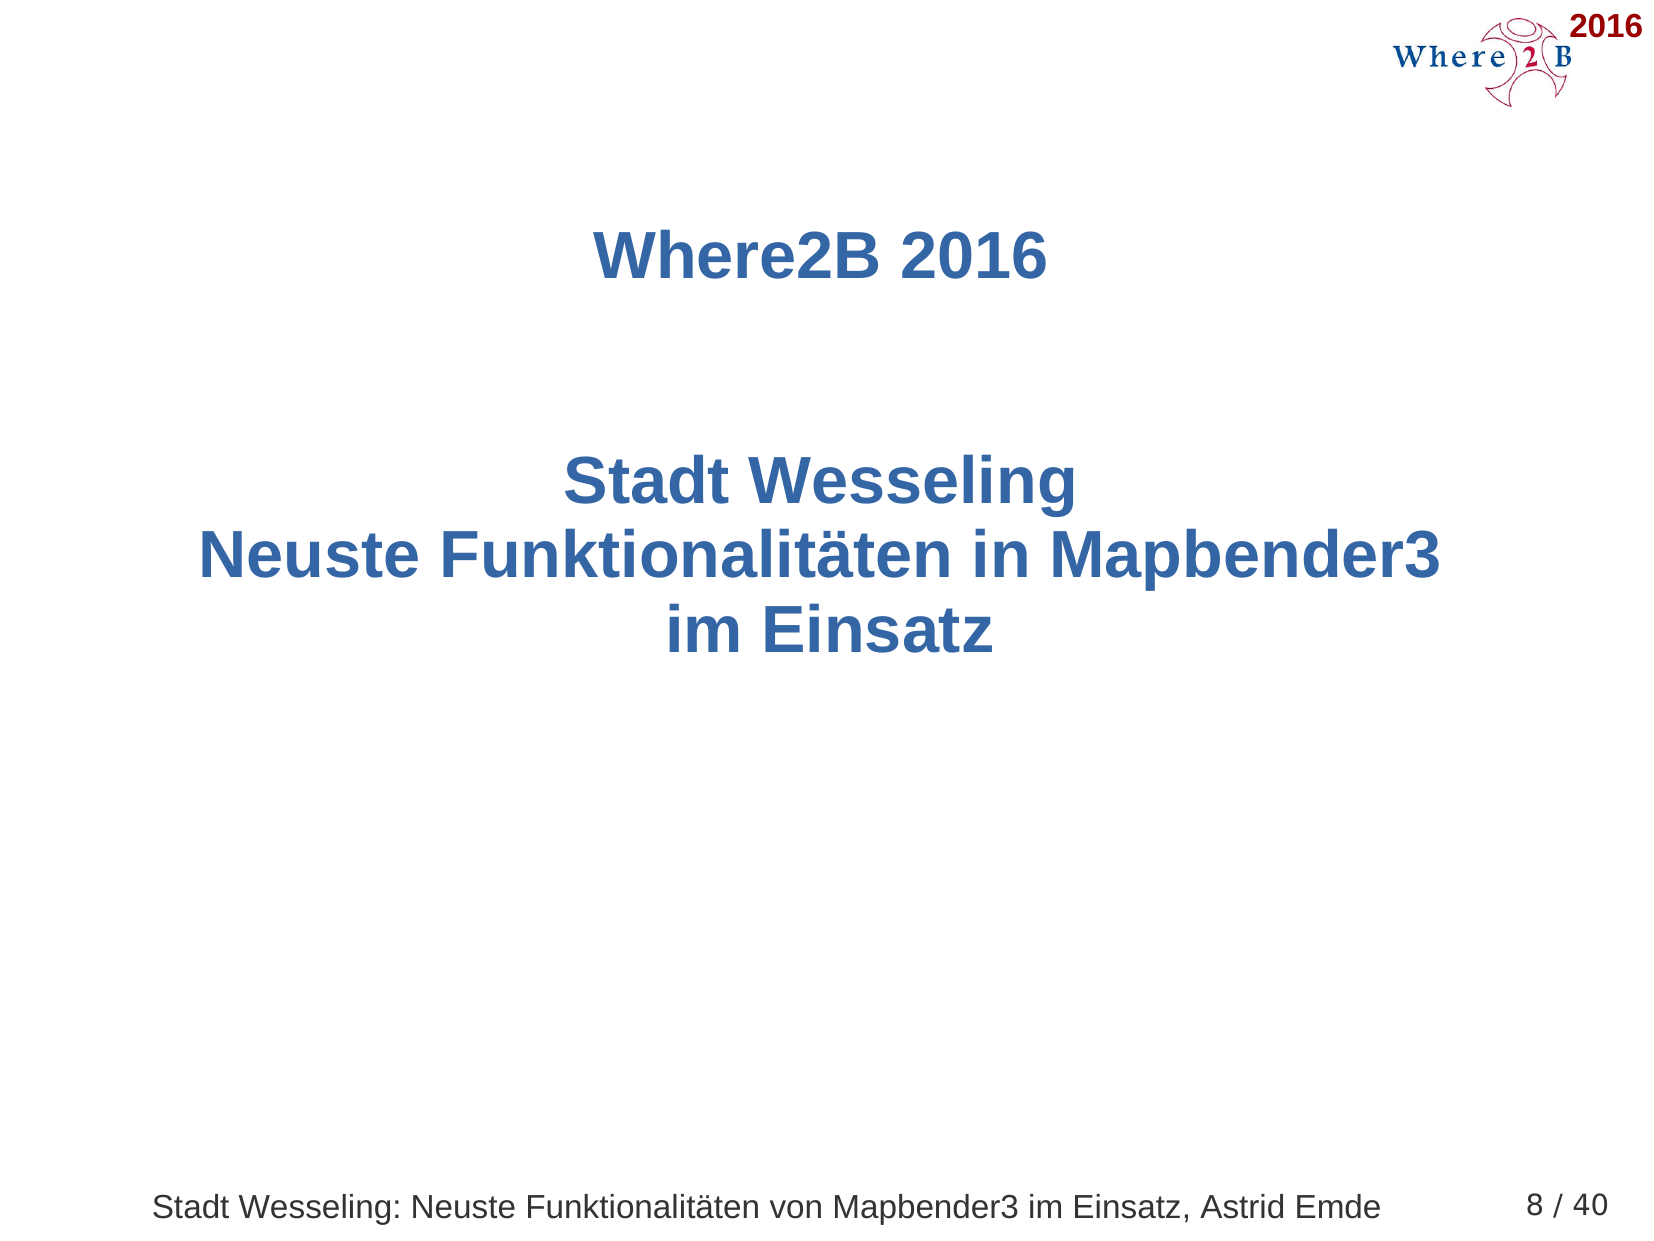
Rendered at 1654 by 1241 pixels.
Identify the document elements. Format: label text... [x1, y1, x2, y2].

subtitle Where2B 2016 Stadt Wesseling Neuste Funktionalitäten in Mapbender3 im Einsatz [76, 100, 1565, 785]
picture [1393, 18, 1571, 107]
